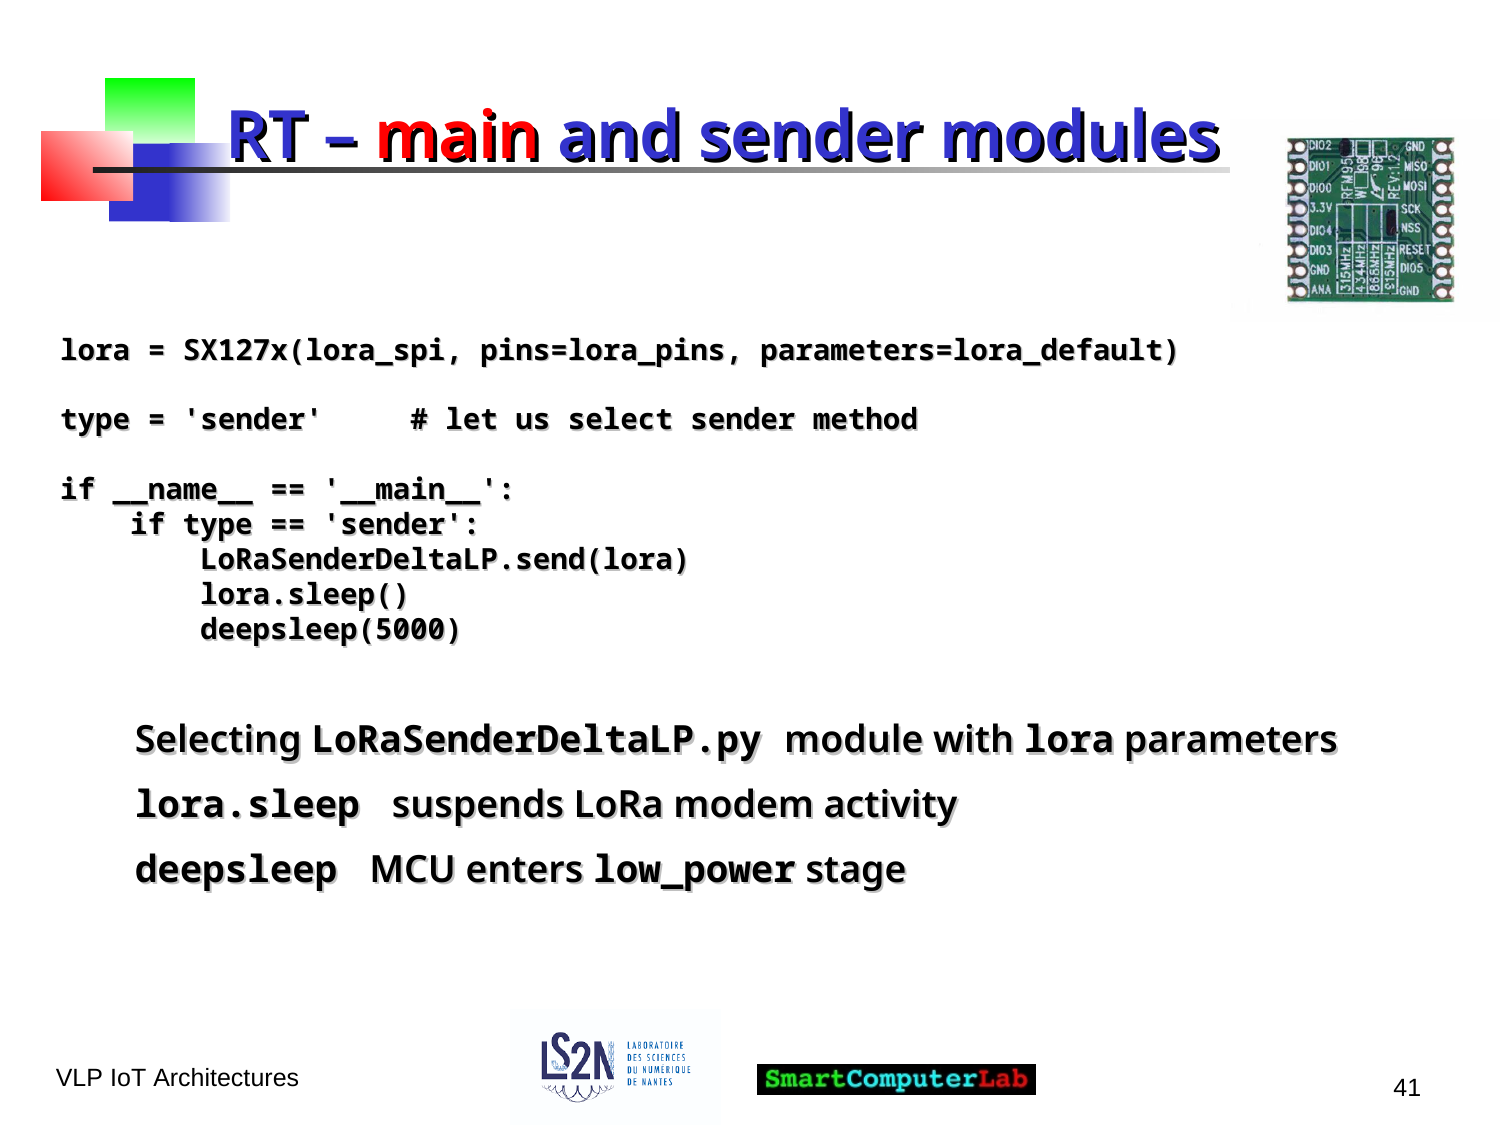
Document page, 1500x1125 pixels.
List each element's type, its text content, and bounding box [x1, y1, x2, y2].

text_box lora = SX127x(lora_spi, pins=lora_pins, parameters=lora_default) type = 'sender' # let us select sender method if __name__ == '__main__': if type == 'sender': LoRaSenderDeltaLP.send(lora) lora.sleep() deepsleep(5000) [45, 323, 1486, 691]
picture [757, 1064, 1036, 1095]
picture [510, 1009, 721, 1125]
picture [1230, 119, 1500, 323]
text_box Selecting LoRaSenderDeltaLP.py module with lora parameters [120, 708, 1411, 813]
title RT – main and sender modules [110, 84, 1336, 180]
text_box deepsleep MCU enters low_power stage [120, 837, 1291, 903]
text_box lora.sleep suspends LoRa modem activity [120, 772, 1291, 837]
